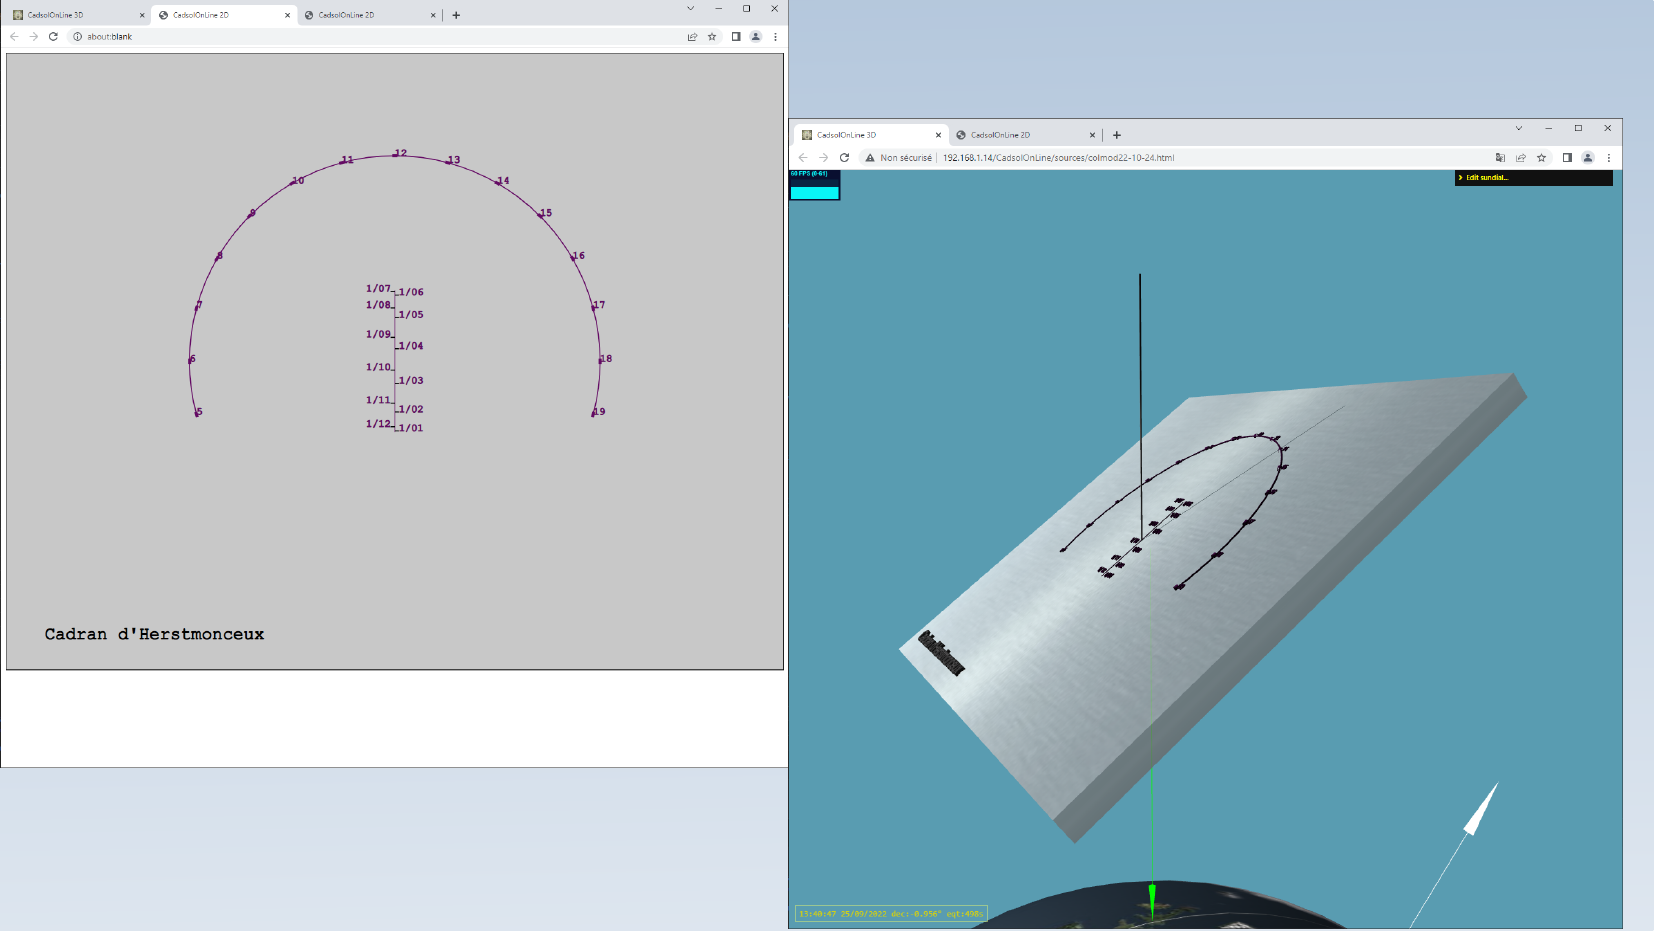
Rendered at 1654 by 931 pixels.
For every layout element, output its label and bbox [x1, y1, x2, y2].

picture [0, 0, 1623, 929]
title [789, 0, 1571, 118]
